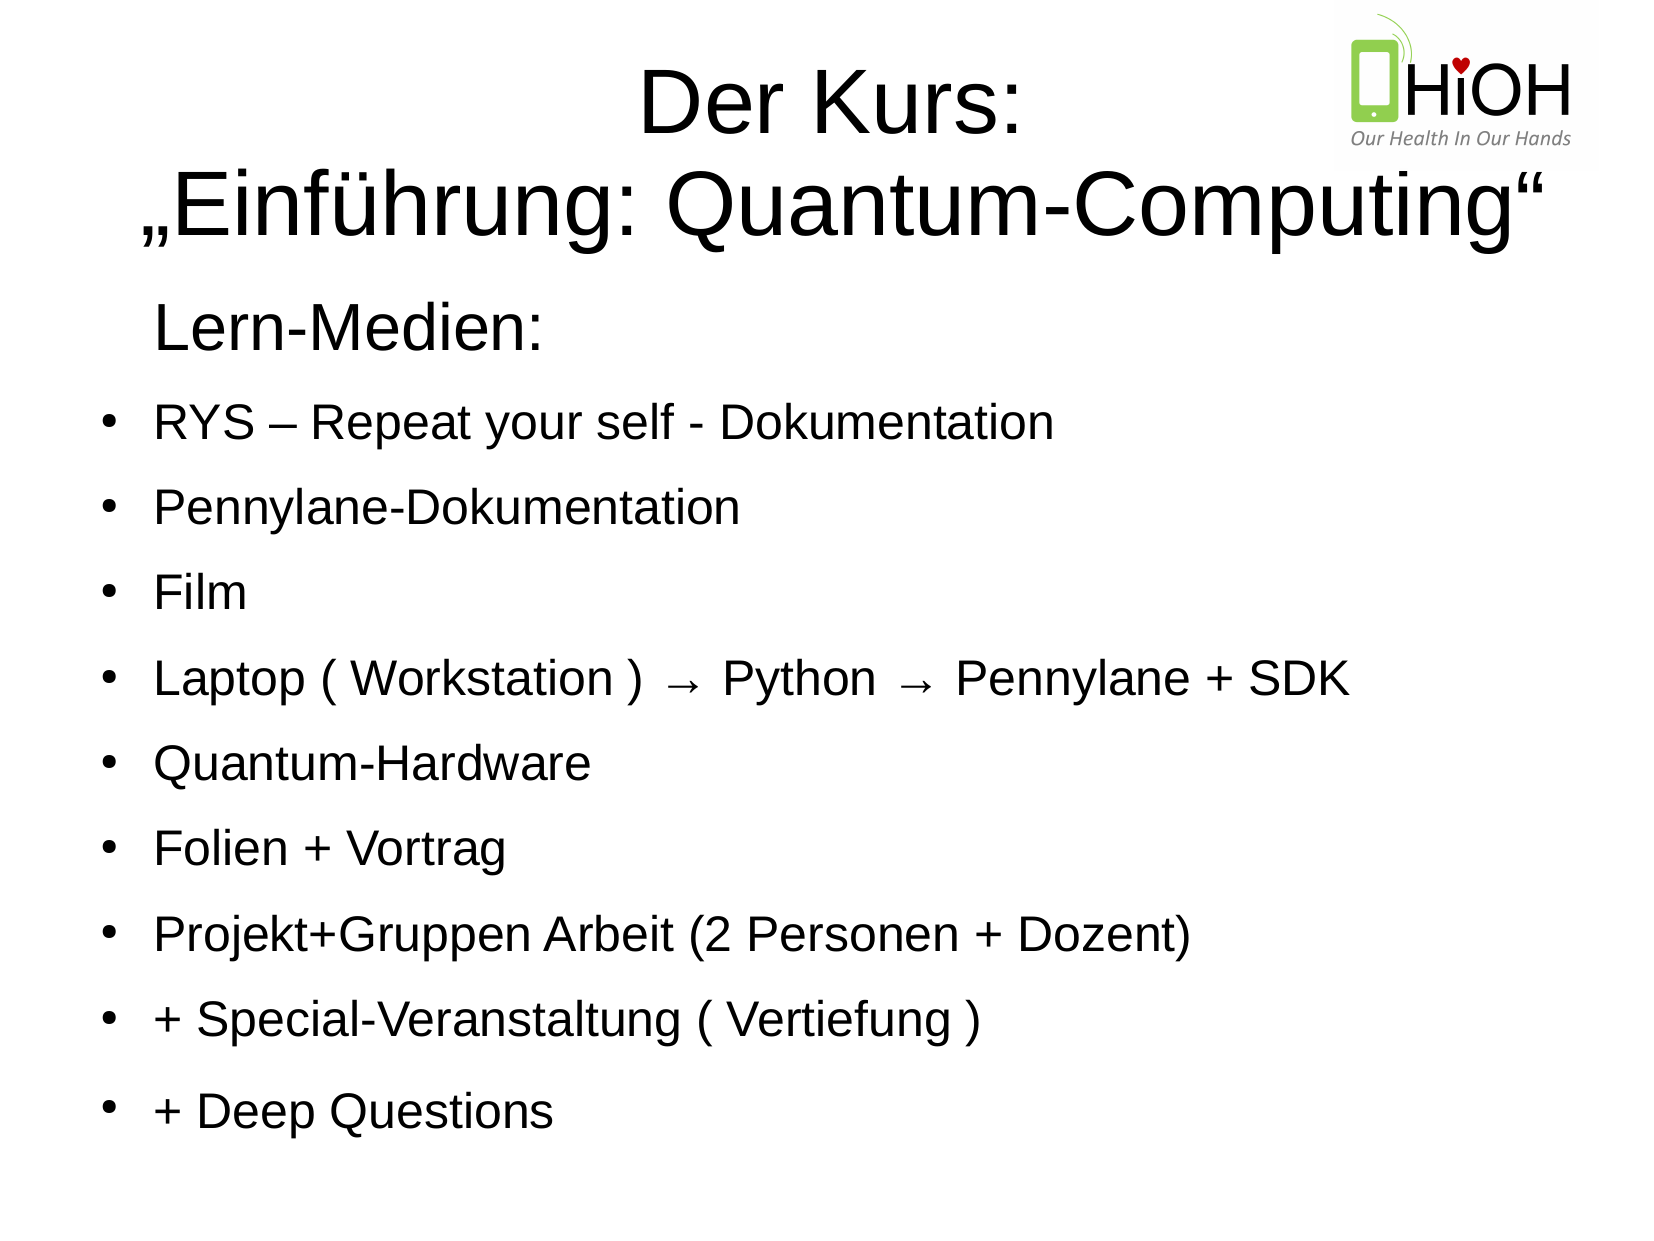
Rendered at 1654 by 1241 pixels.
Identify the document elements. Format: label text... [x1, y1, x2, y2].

picture [1334, 0, 1599, 171]
list Lern-Medien: RYS – Repeat your self - Dokumentation Pennylane-Dokumentation Film Laptop ( Workstation ) → Python → Pennylane + SDK Quantum-Hardware Folien + Vortrag Projekt+Gruppen Arbeit (2 Personen + Dozent) + Special-Veranstaltung ( Vertiefung ) + Deep Questions [82, 290, 1571, 1142]
title Der Kurs: „Einführung: Quantum-Computing“ [82, 49, 1571, 257]
